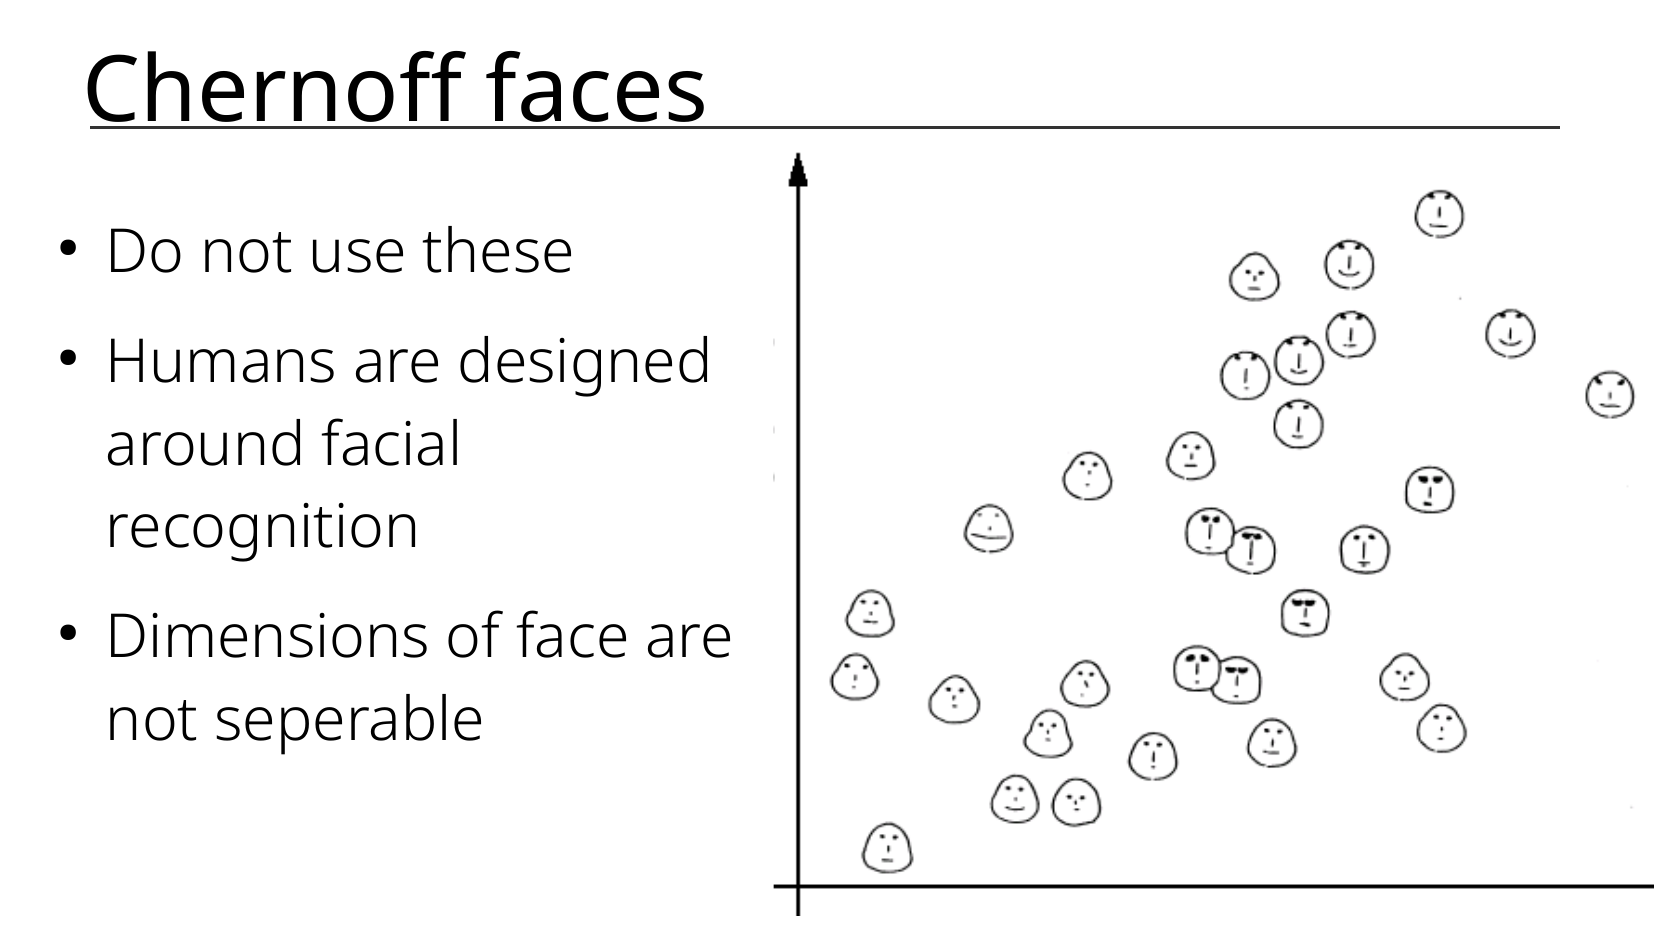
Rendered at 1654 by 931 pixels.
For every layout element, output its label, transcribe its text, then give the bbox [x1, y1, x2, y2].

picture [773, 144, 1654, 916]
list Do not use these Humans are designed around facial recognition Dimensions of face are not seperable [41, 207, 768, 763]
title Chernoff faces [82, 32, 1571, 140]
